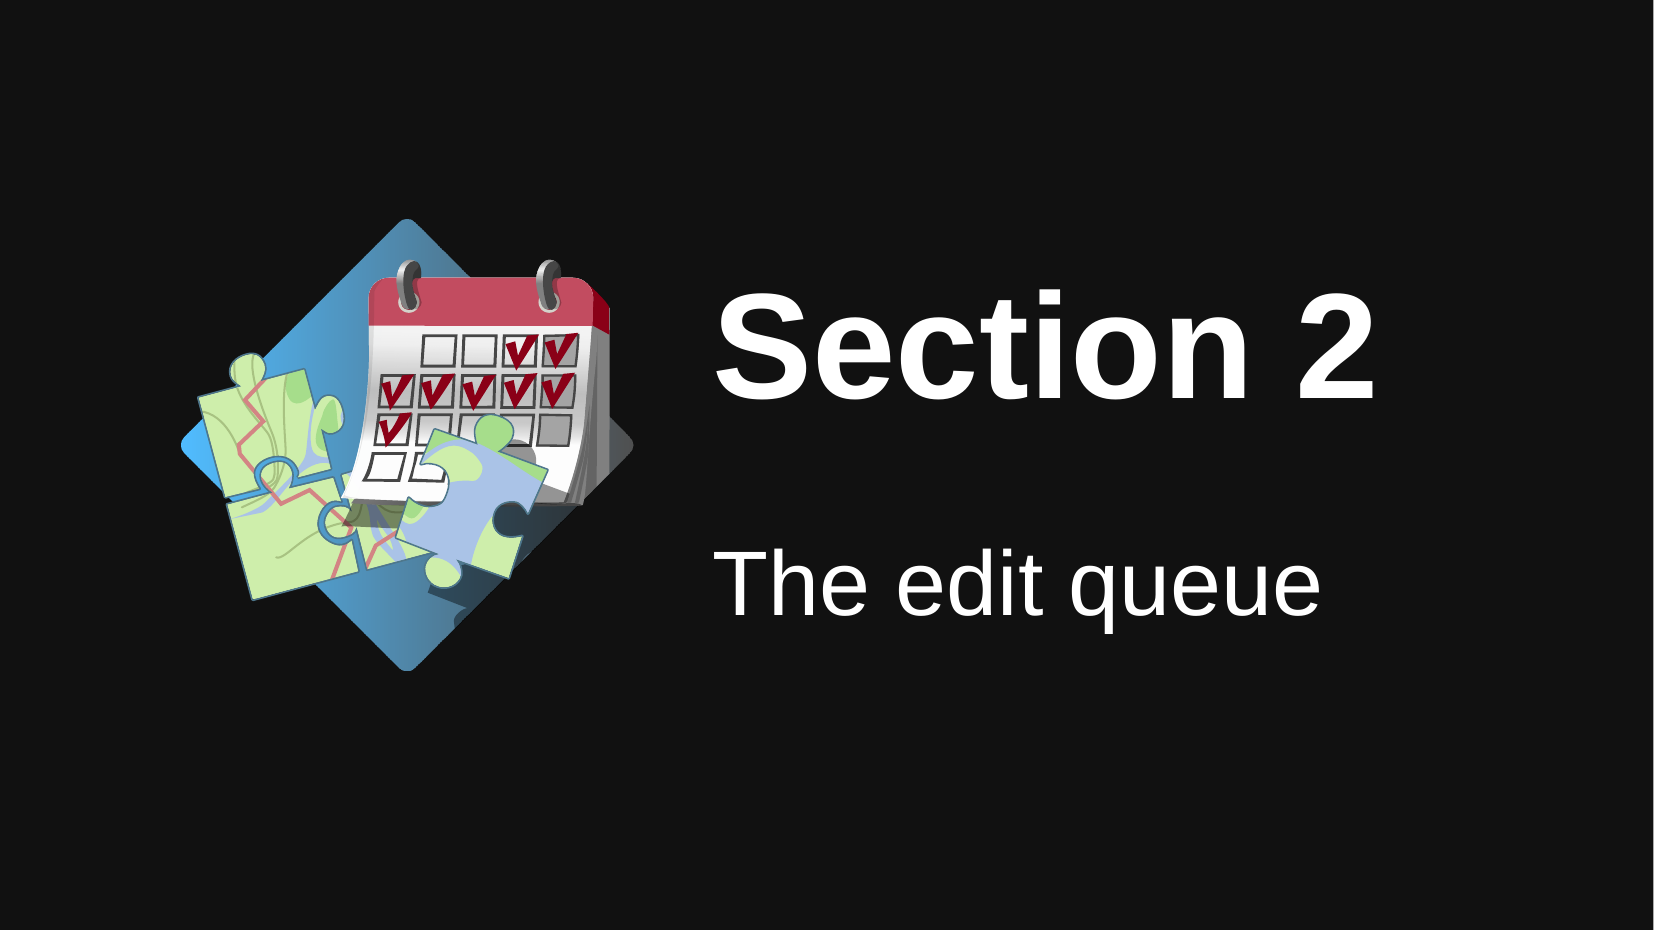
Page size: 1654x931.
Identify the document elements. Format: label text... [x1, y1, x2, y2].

picture [180, 218, 635, 673]
title Section 2 The edit queue [712, 262, 1576, 635]
